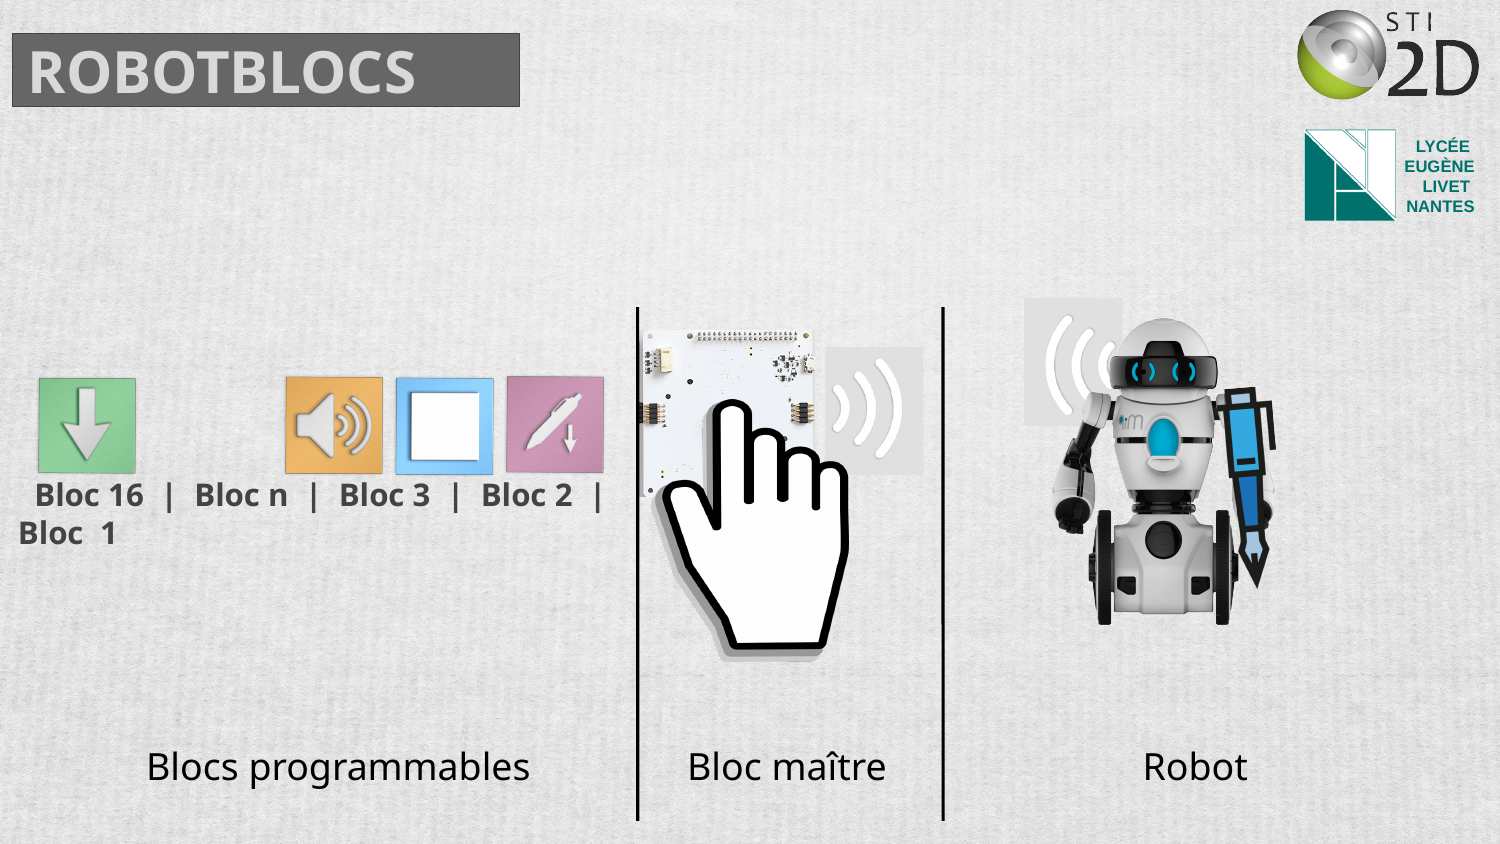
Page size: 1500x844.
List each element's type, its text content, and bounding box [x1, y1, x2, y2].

text_box LYCÉE EUGÈNE LIVET NANTES [1313, 120, 1491, 225]
text_box ROBOTBLOCS [12, 33, 520, 107]
text_box Blocs programmables [48, 727, 630, 790]
picture [0, 0, 1500, 844]
text_box Bloc maître [631, 727, 636, 790]
text_box Bloc 16 | Bloc n | Bloc 3 | Bloc 2 | Bloc 1 [2, 460, 636, 526]
text_box Robot [943, 727, 1449, 790]
text_box Bloc maître [640, 727, 943, 790]
